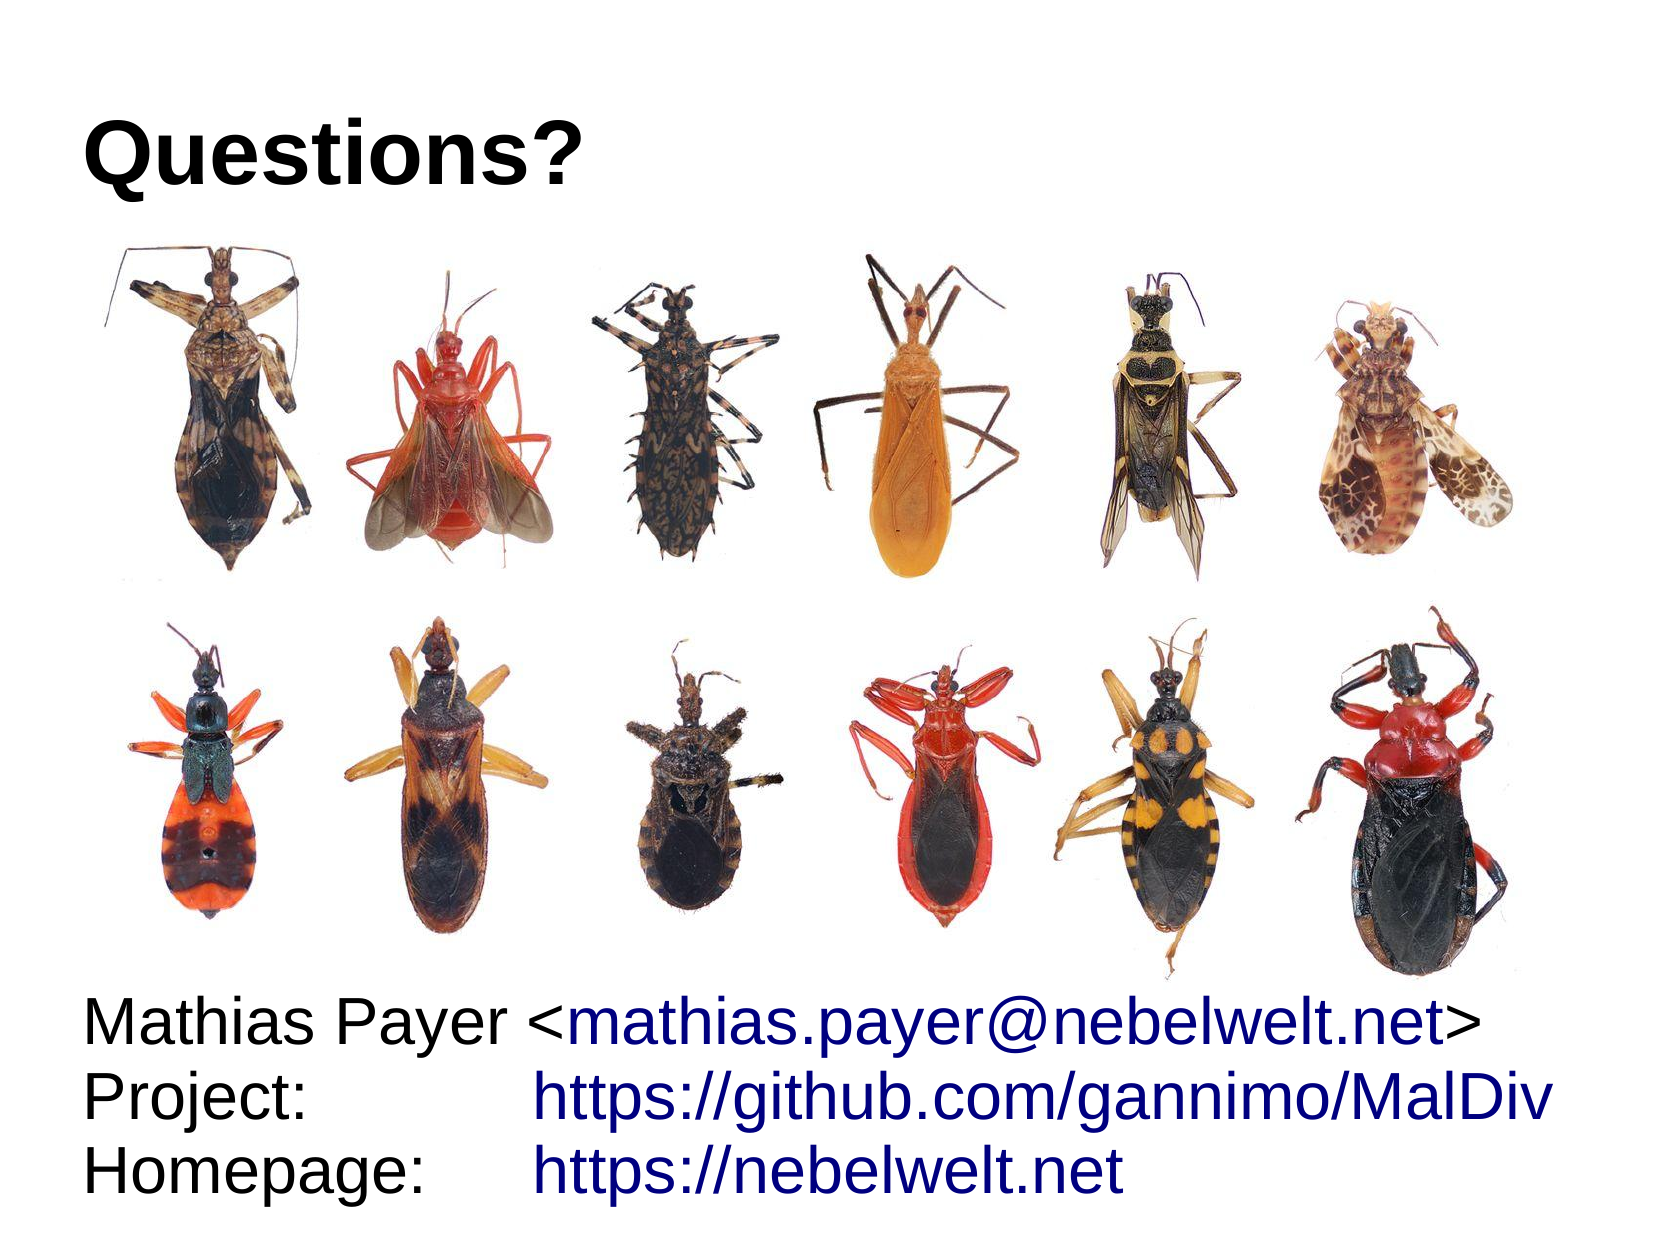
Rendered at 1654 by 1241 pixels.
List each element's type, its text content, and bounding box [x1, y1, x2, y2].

text_box Mathias Payer <mathias.payer@nebelwelt.net> Project: https://github.com/gannimo/MalDiv Homepage: https://nebelwelt.net [82, 983, 1571, 1209]
title Questions? [82, 49, 1571, 209]
text_box [70, 209, 1571, 1023]
